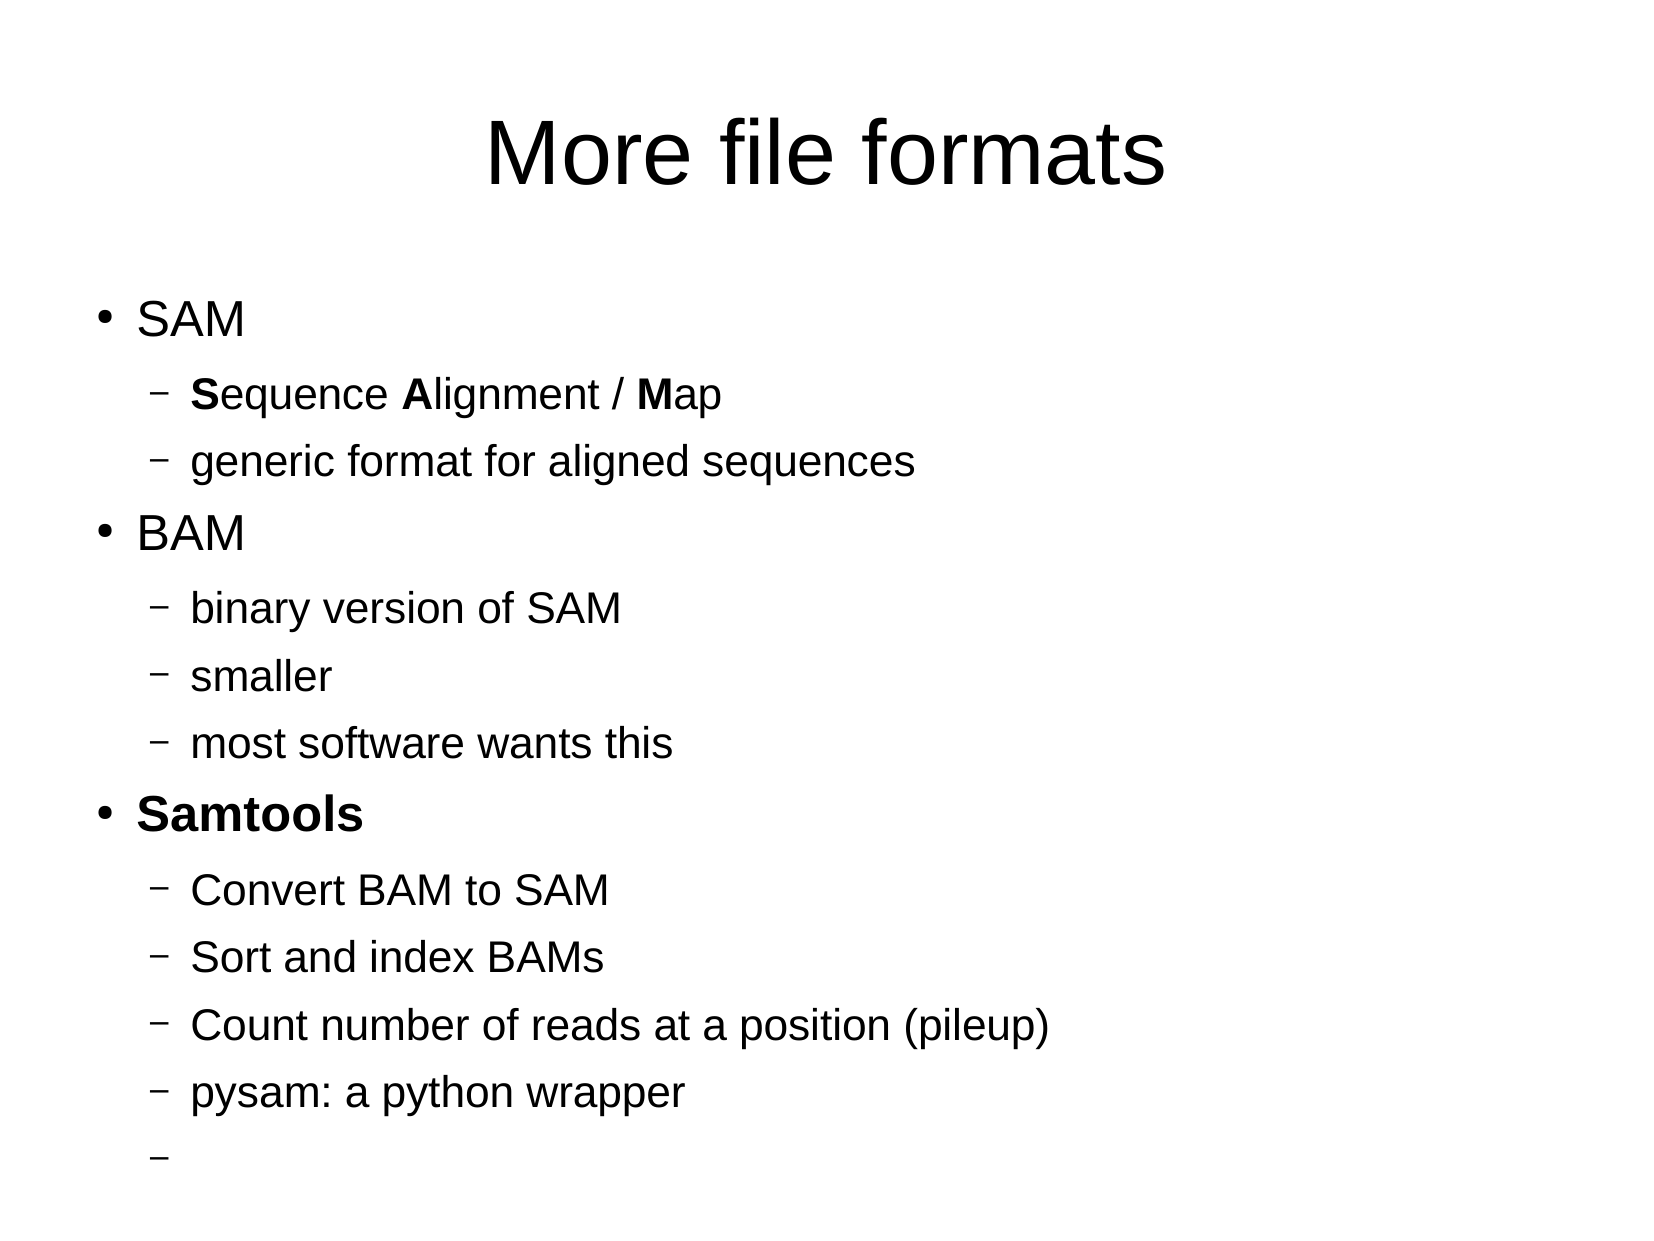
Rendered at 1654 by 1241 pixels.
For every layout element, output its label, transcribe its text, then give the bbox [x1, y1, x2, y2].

title More file formats [82, 49, 1571, 257]
list SAM Sequence Alignment / Map generic format for aligned sequences BAM binary version of SAM smaller most software wants this Samtools Convert BAM to SAM Sort and index BAMs Count number of reads at a position (pileup) pysam: a python wrapper [82, 290, 1538, 1126]
